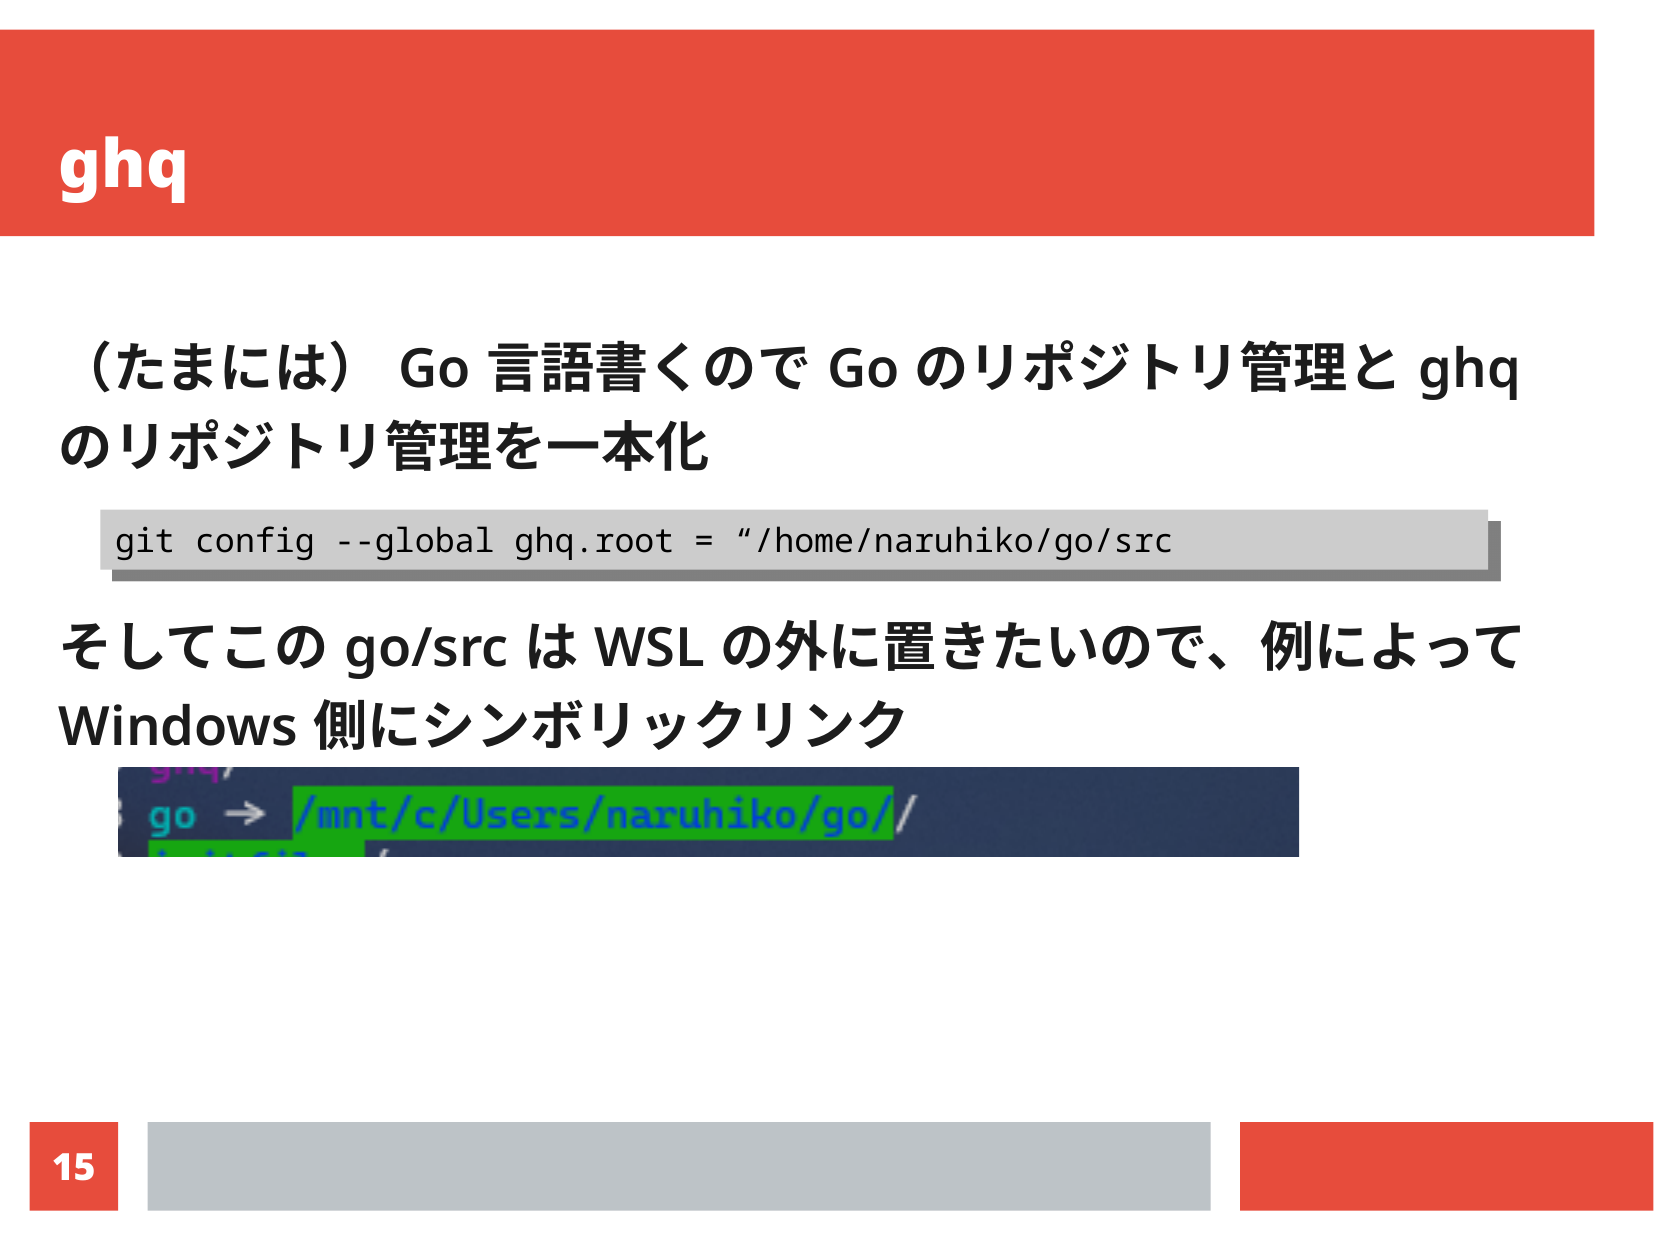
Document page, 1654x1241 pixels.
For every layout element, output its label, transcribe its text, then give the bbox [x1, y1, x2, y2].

title ghq [59, 59, 1595, 207]
text_box git config --global ghq.root = “/home/naruhiko/go/src [100, 509, 1489, 567]
list （たまには）Go言語書くのでGoのリポジトリ管理とghqのリポジトリ管理を一本化 そしてこのgo/srcはWSLの外に置きたいので、例によってWindows側にシンボリックリンク [59, 324, 1565, 1093]
picture [118, 767, 1300, 857]
